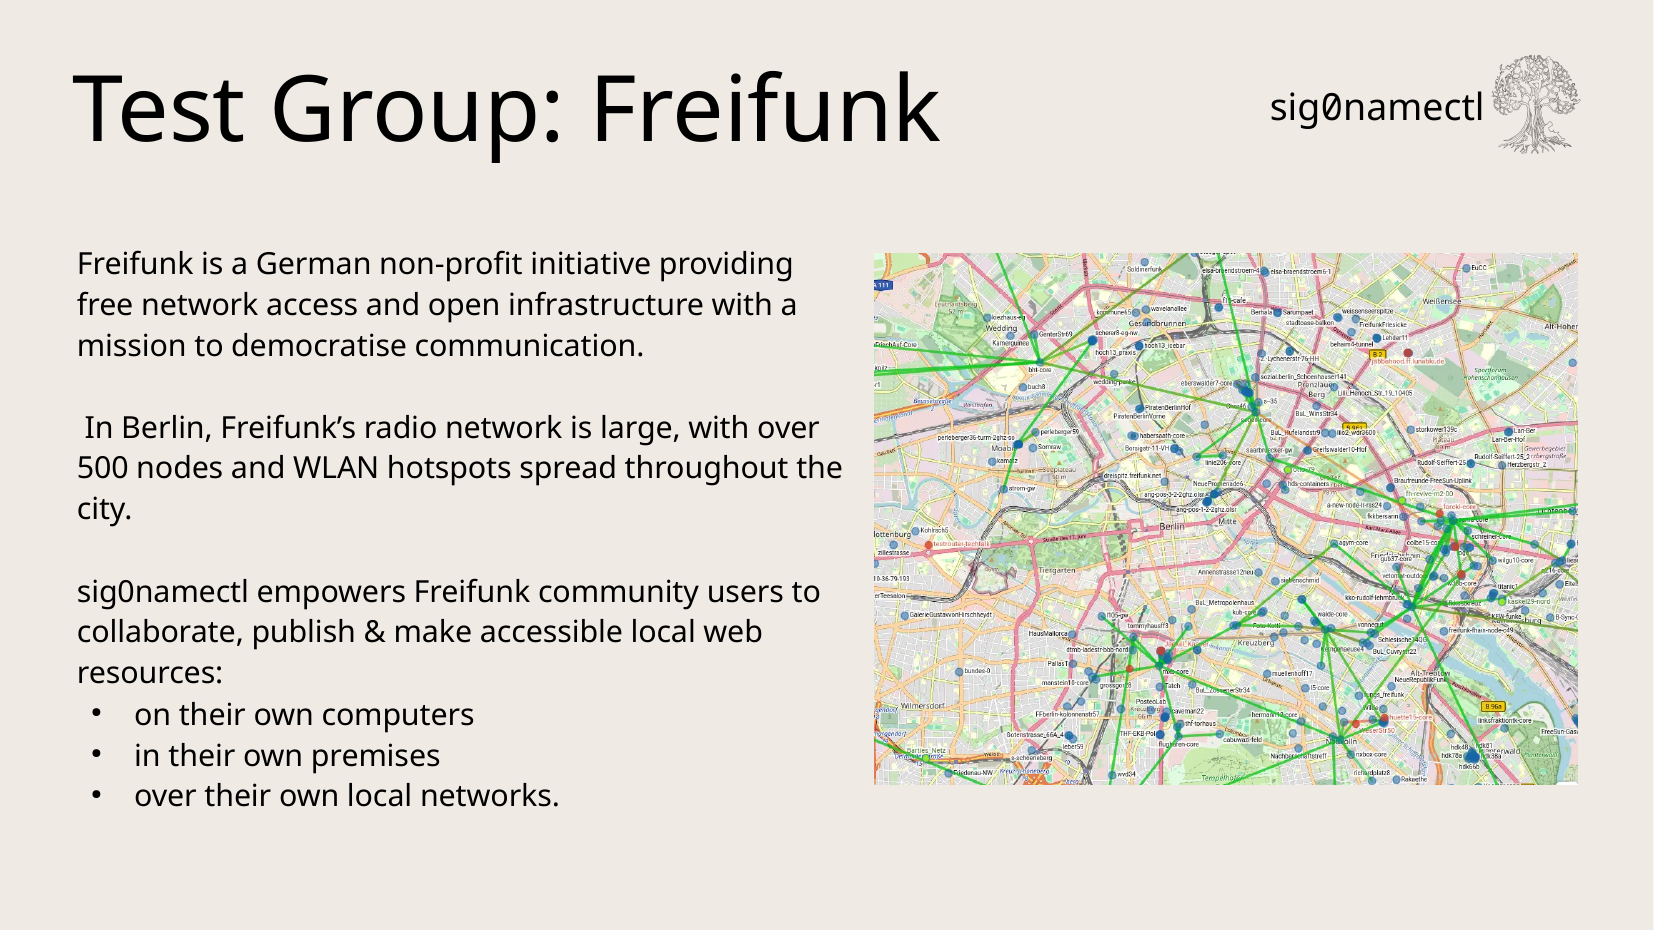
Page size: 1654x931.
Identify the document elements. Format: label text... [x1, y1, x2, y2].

title sig0namectl [1269, 56, 1485, 156]
picture [1489, 47, 1582, 160]
picture [874, 253, 1578, 785]
title Test Group: Freifunk [72, 46, 1562, 166]
list Freifunk is a German non-profit initiative providing free network access and open infrastructure with a mission to democratise communication. In Berlin, Freifunk’s radio network is large, with over 500 nodes and WLAN hotspots spread throughout the city. sig0namectl empowers Freifunk community users to collaborate, publish & make accessible local web resources: on their own computers in their own premises over their own local networks. [76, 241, 845, 826]
